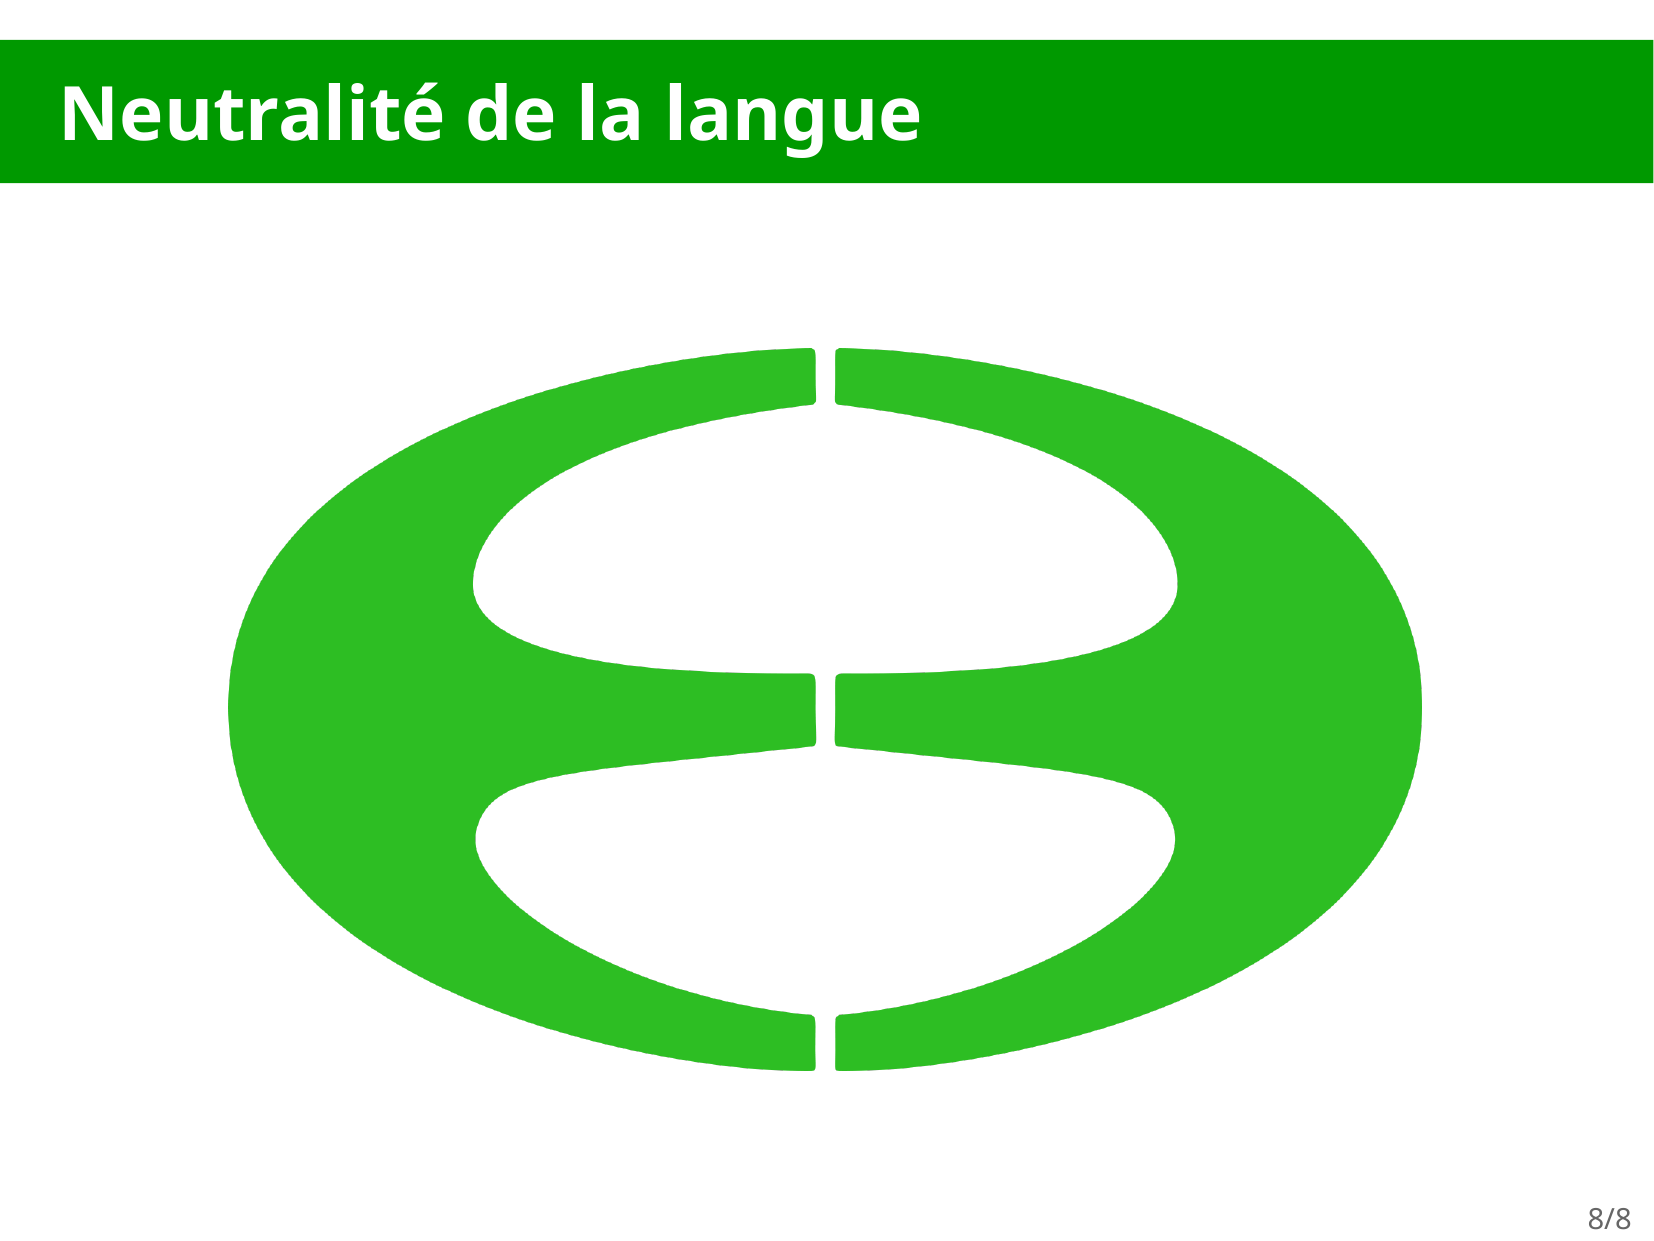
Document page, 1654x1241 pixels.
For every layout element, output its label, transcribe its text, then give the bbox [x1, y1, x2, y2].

title Neutralité de la langue [0, 39, 1654, 184]
text_box <number>/8 [1446, 1191, 1647, 1241]
picture [228, 348, 1422, 1071]
